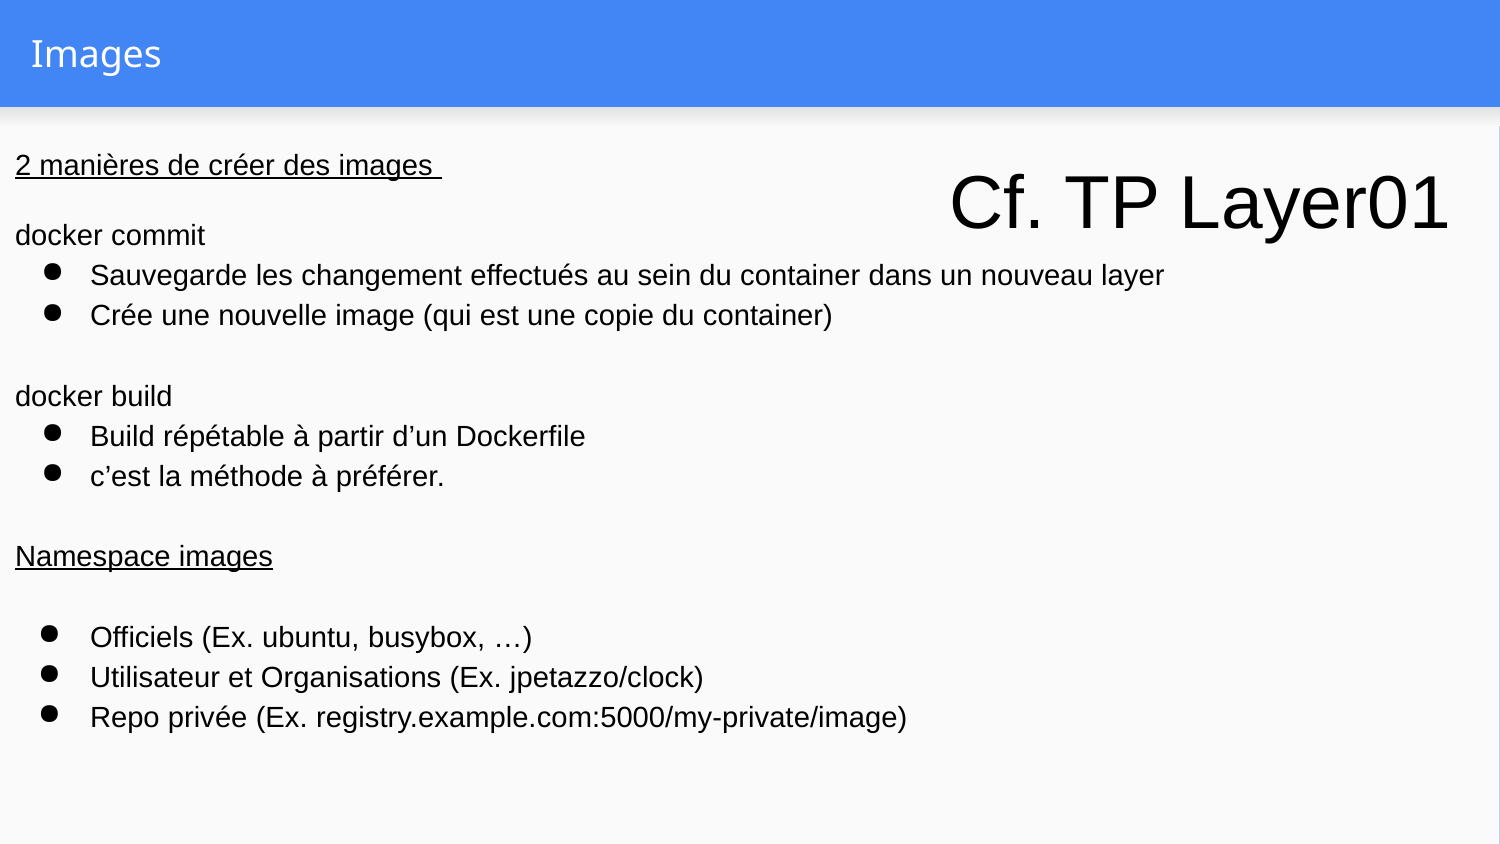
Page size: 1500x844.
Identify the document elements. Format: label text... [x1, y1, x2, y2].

title Images [16, 2, 1464, 102]
text_box 2 manières de créer des images docker commit Sauvegarde les changement effectués au sein du container dans un nouveau layer Crée une nouvelle image (qui est une copie du container) docker build Build répétable à partir d’un Dockerfile c’est la méthode à préférer. Namespace images Officiels (Ex. ubuntu, busybox, …) Utilisateur et Organisations (Ex. jpetazzo/clock) Repo privée (Ex. registry.example.com:5000/my-private/image) [0, 131, 1228, 834]
text_box Cf. TP Layer01 [934, 138, 1494, 284]
